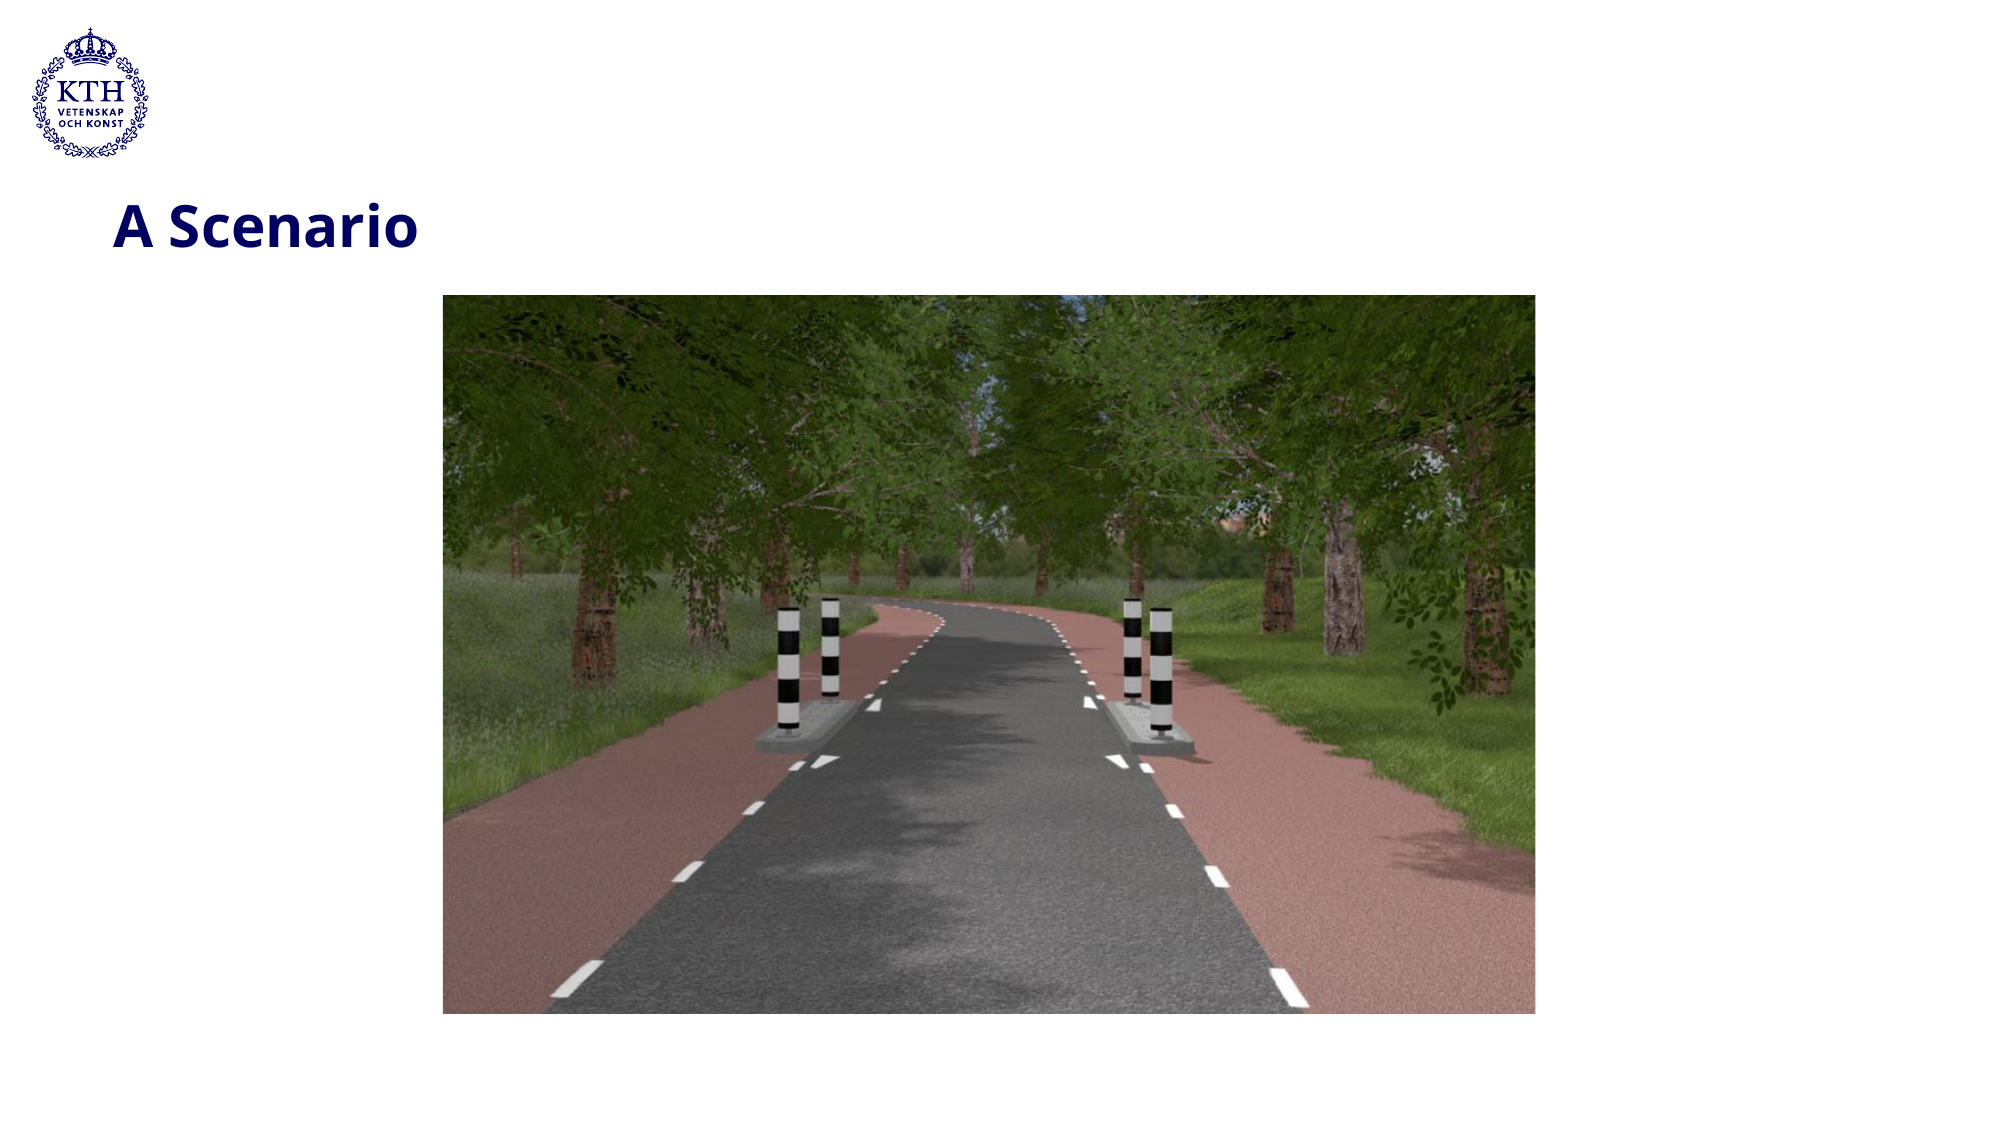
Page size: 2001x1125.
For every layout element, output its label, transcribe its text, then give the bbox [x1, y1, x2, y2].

title A Scenario [98, 179, 1902, 273]
picture [442, 295, 1536, 1014]
